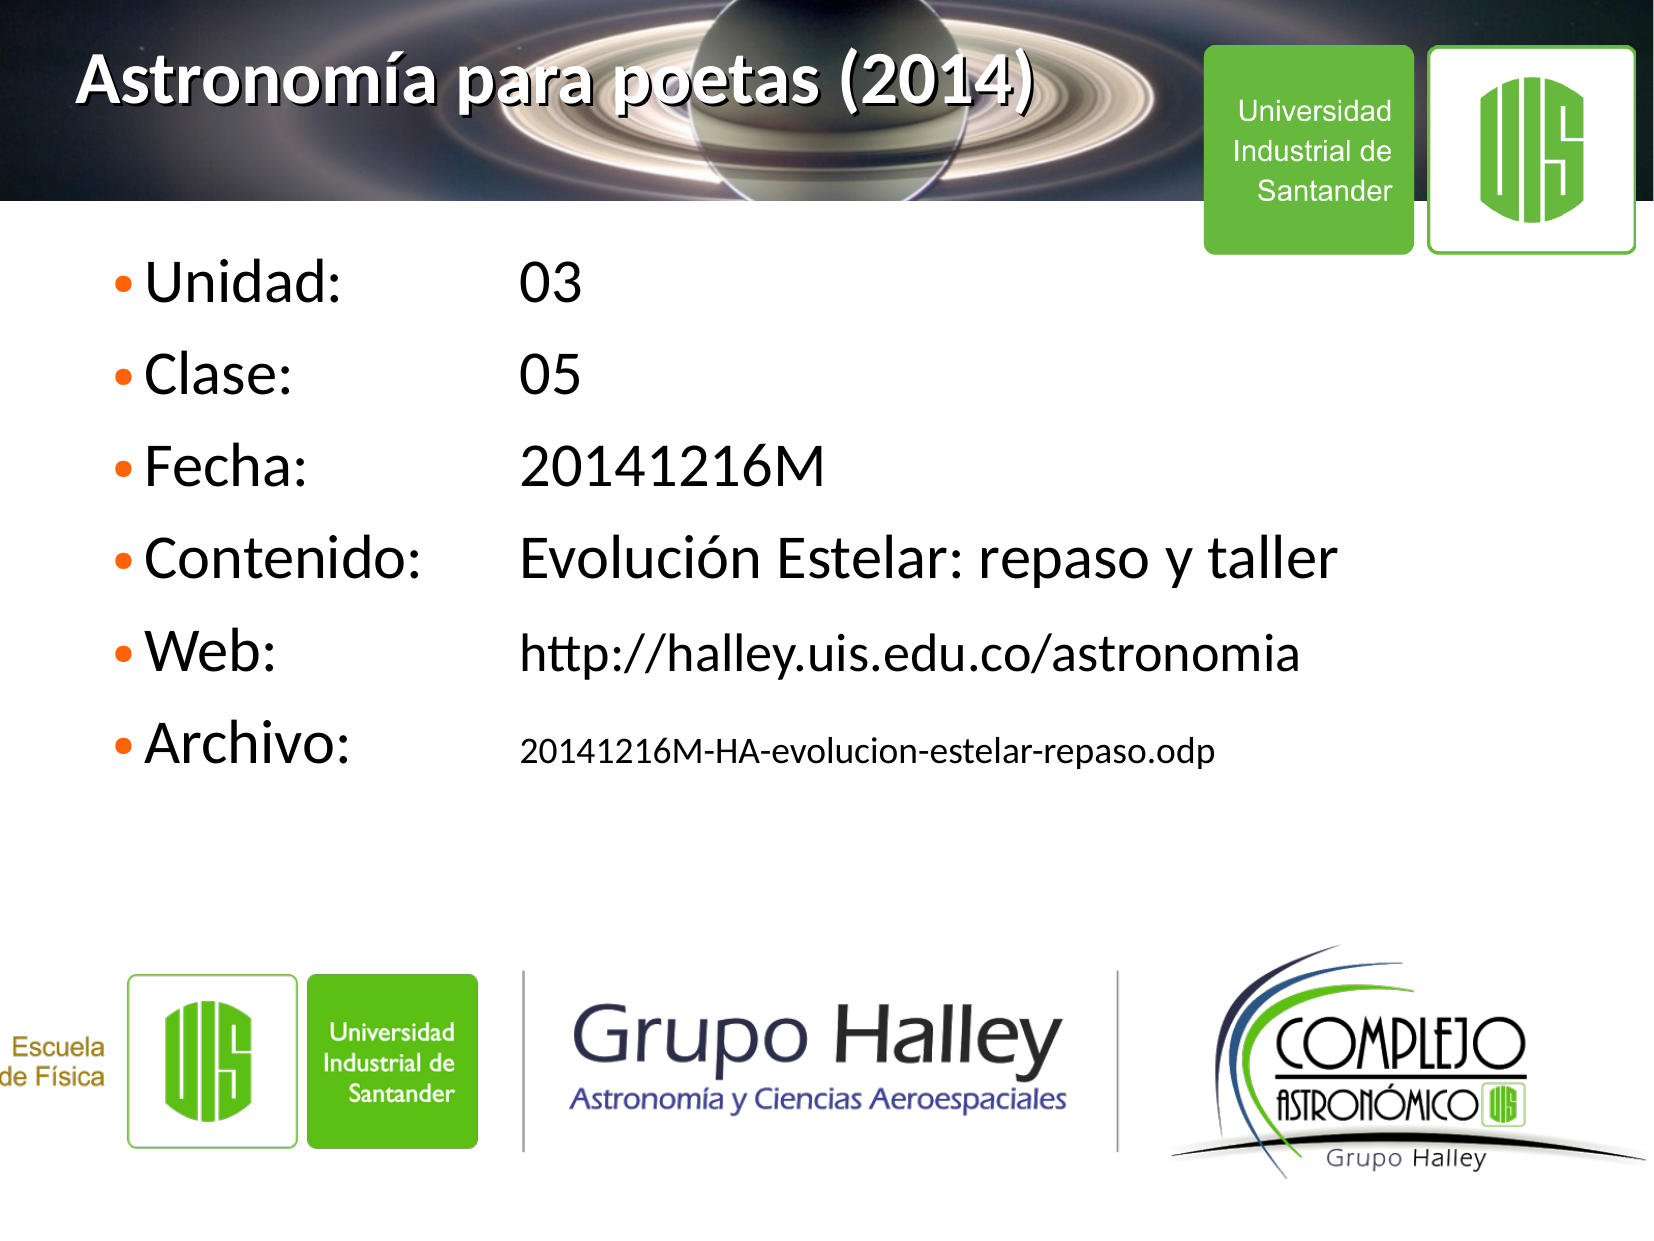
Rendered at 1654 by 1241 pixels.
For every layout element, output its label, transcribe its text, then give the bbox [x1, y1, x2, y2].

picture [0, 0, 1654, 256]
picture [0, 944, 1654, 1179]
list Unidad: 03 Clase: 05 Fecha: 20141216M Contenido: Evolución Estelar: repaso y taller Web: http://halley.uis.edu.co/astronomia Archivo: 20141216M-HA-evolucion-estelar-repaso.odp [82, 255, 1571, 944]
title Astronomía para poetas (2014) [75, 19, 1564, 151]
